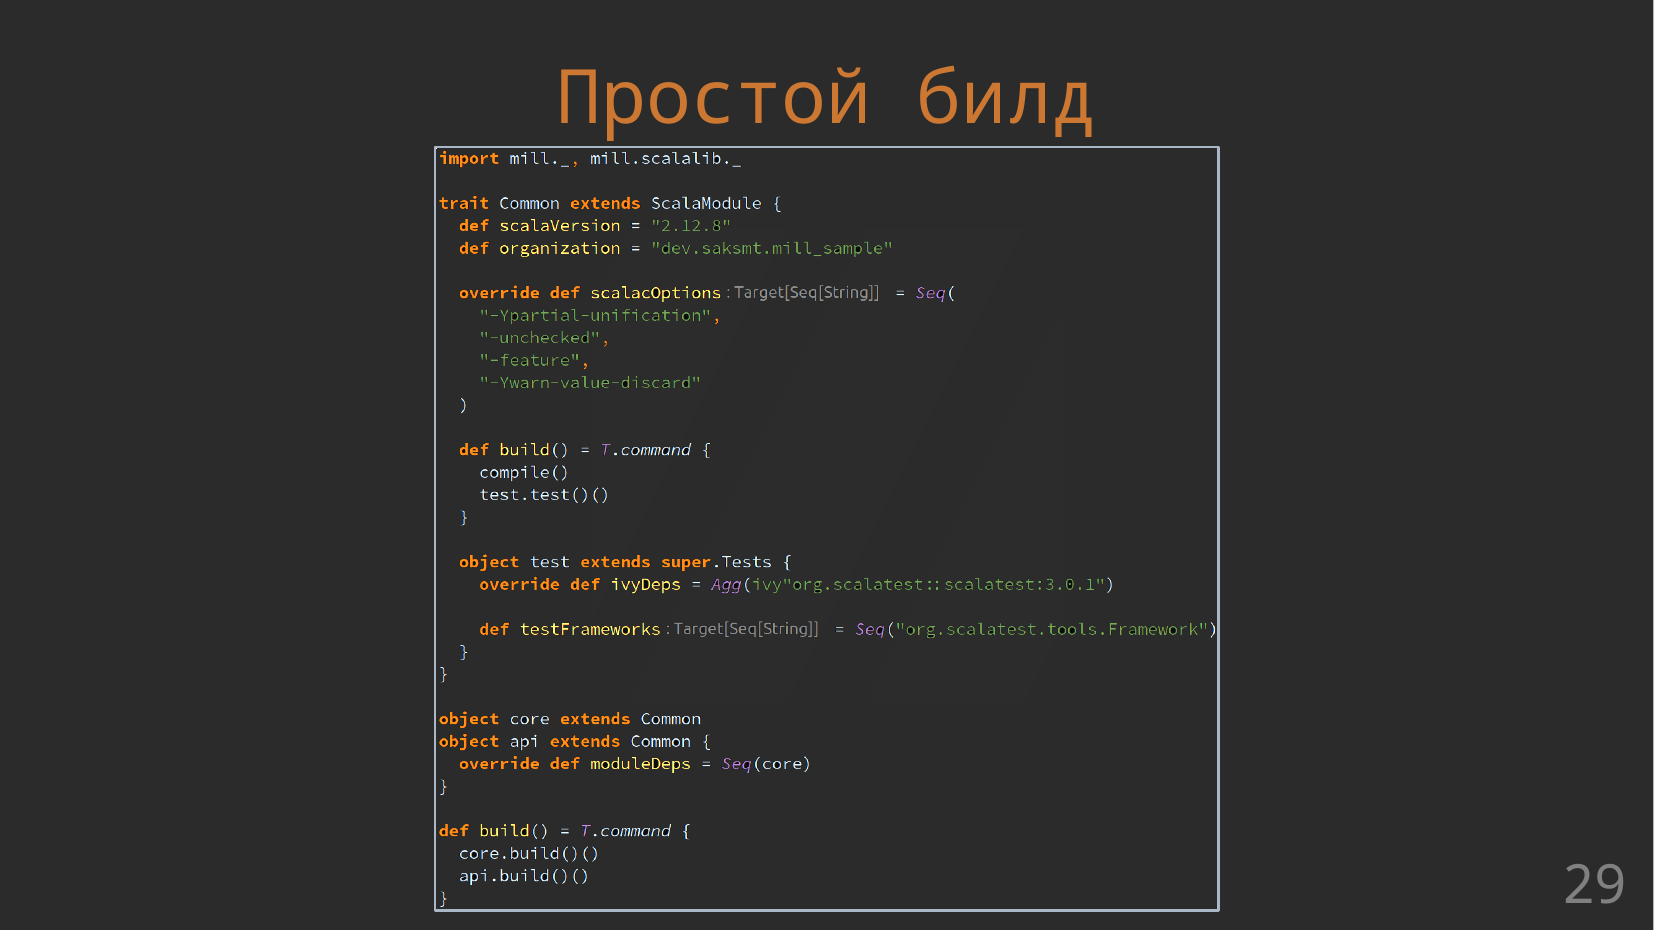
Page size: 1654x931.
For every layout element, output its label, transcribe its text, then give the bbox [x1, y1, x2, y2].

picture [436, 147, 1218, 910]
text_box 29 [1287, 838, 1642, 931]
text_box Простой билд [23, 35, 1630, 181]
